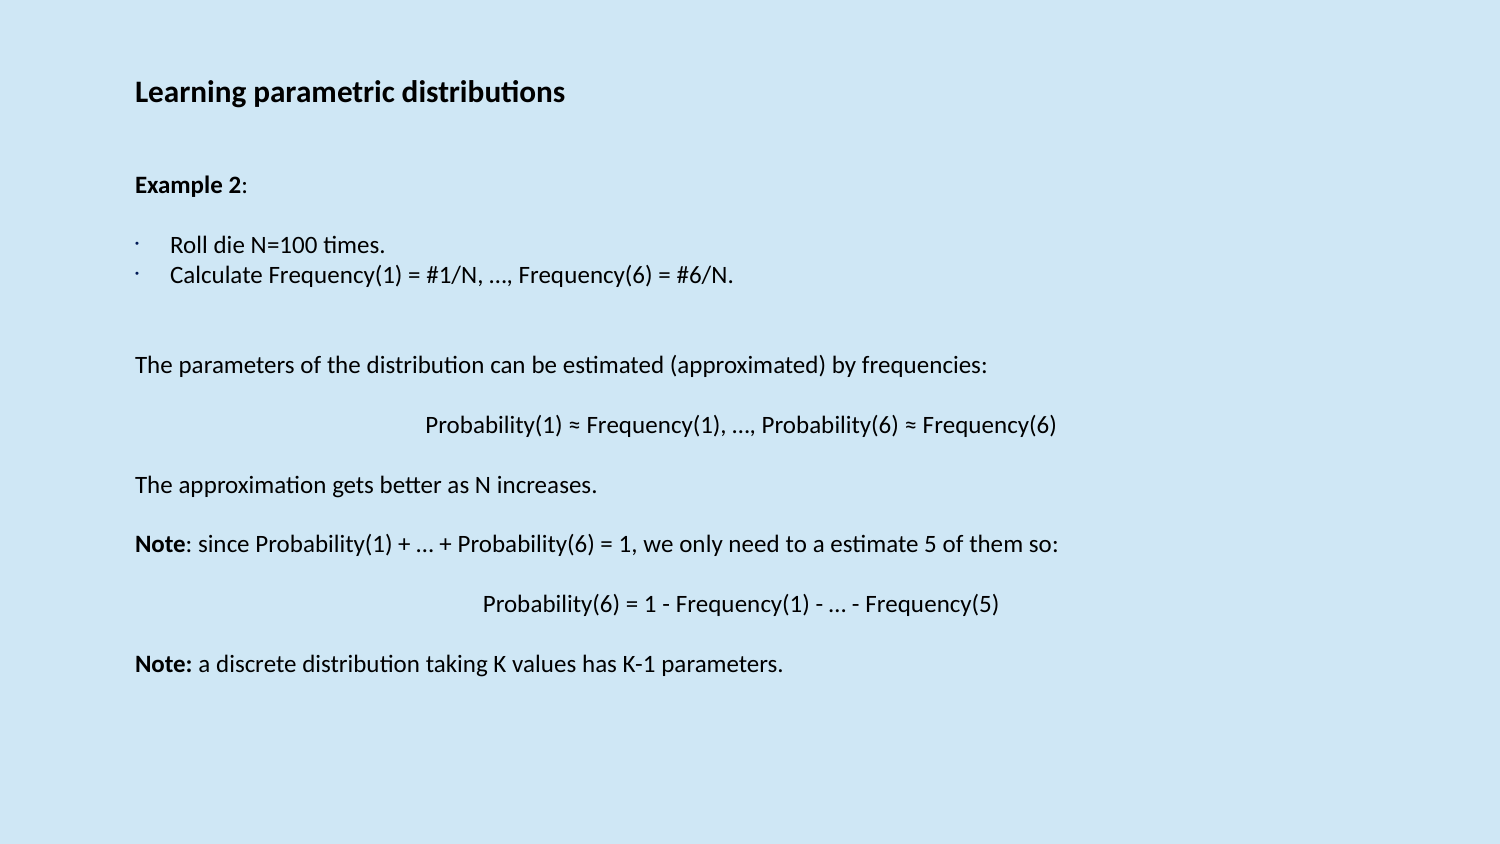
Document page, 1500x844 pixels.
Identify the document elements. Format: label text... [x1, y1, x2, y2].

text_box Learning parametric distributions Example 2: Roll die N=100 times. Calculate Frequency(1) = #1/N, …, Frequency(6) = #6/N. The parameters of the distribution can be estimated (approximated) by frequencies: Probability(1) ≈ Frequency(1), …, Probability(6) ≈ Frequency(6) The approximation gets better as N increases. Note: since Probability(1) + … + Probability(6) = 1, we only need to a estimate 5 of them so: Probability(6) = 1 - Frequency(1) - … - Frequency(5) Note: a discrete distribution taking K values has K-1 parameters. [120, 64, 1364, 686]
